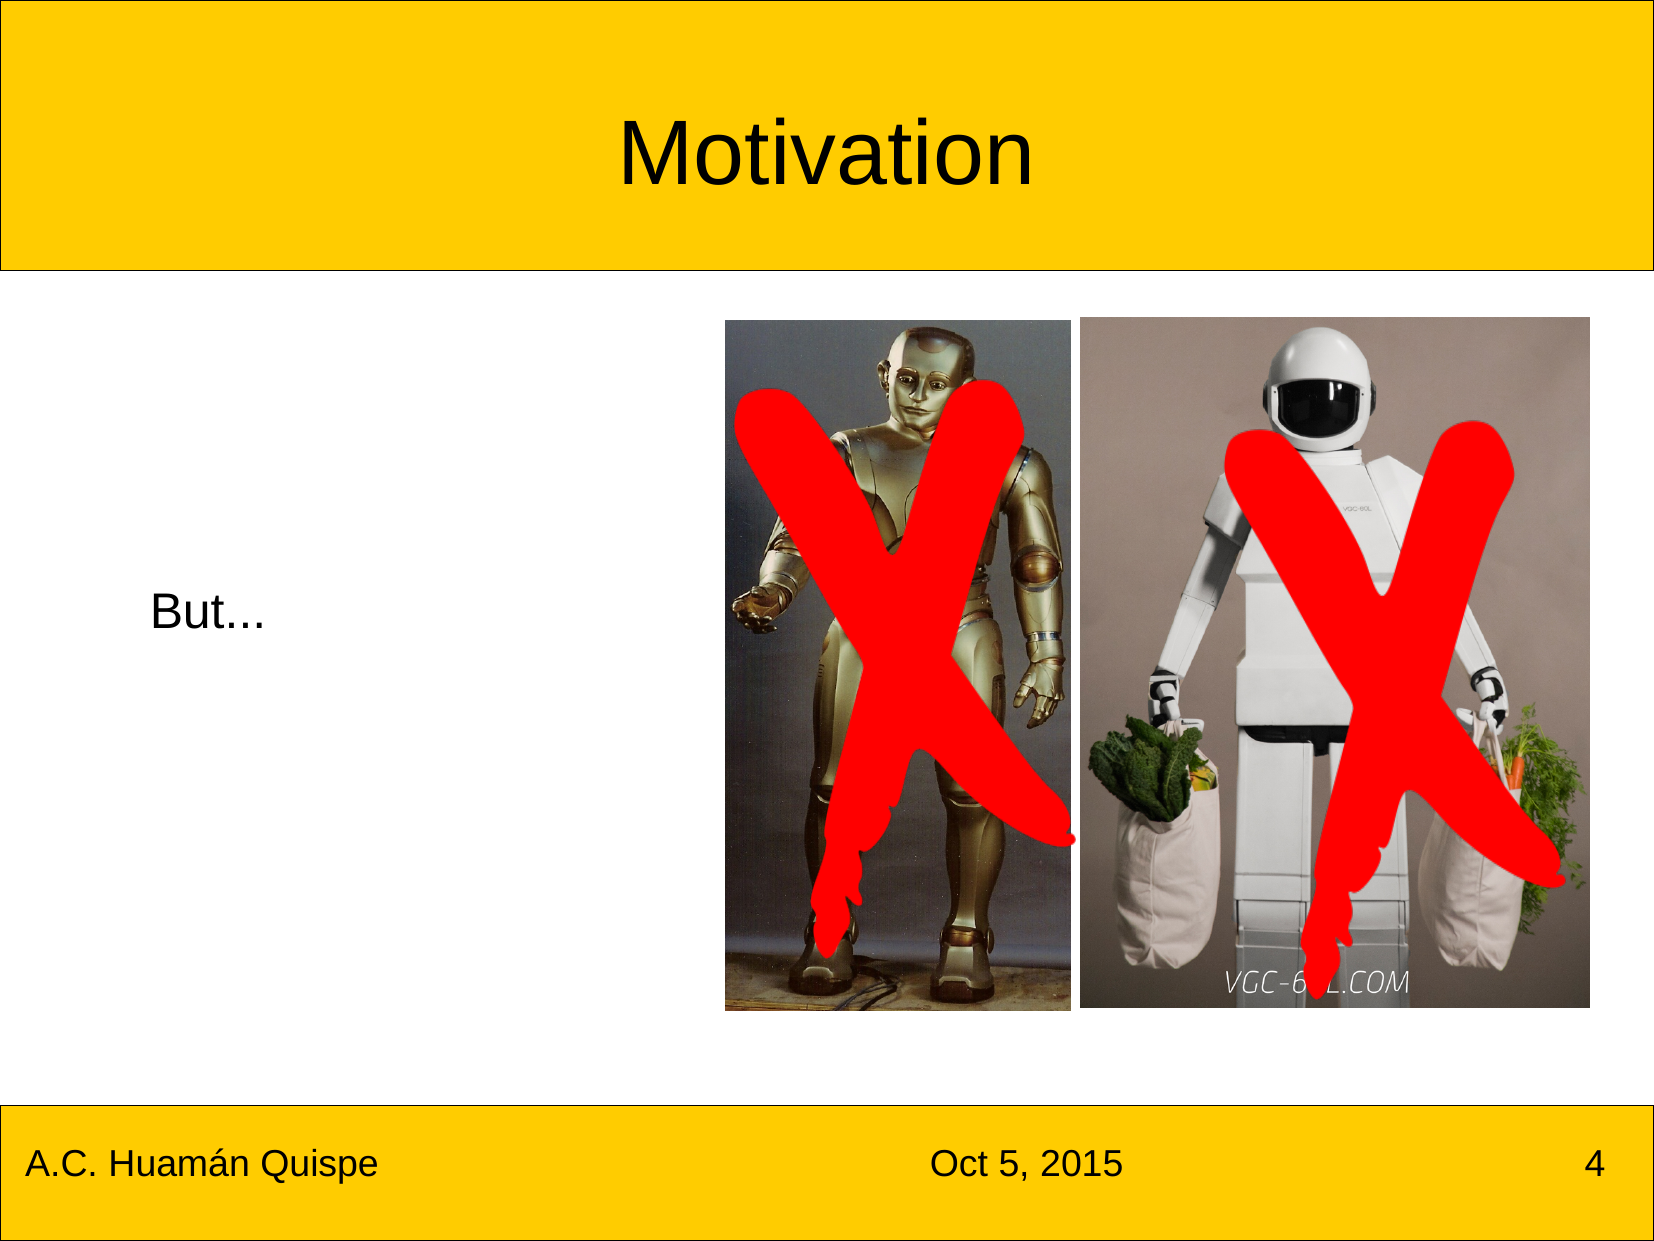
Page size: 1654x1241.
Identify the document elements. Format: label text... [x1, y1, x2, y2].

title Motivation [82, 49, 1571, 257]
picture [616, 293, 1647, 1070]
text_box But... [135, 575, 282, 647]
